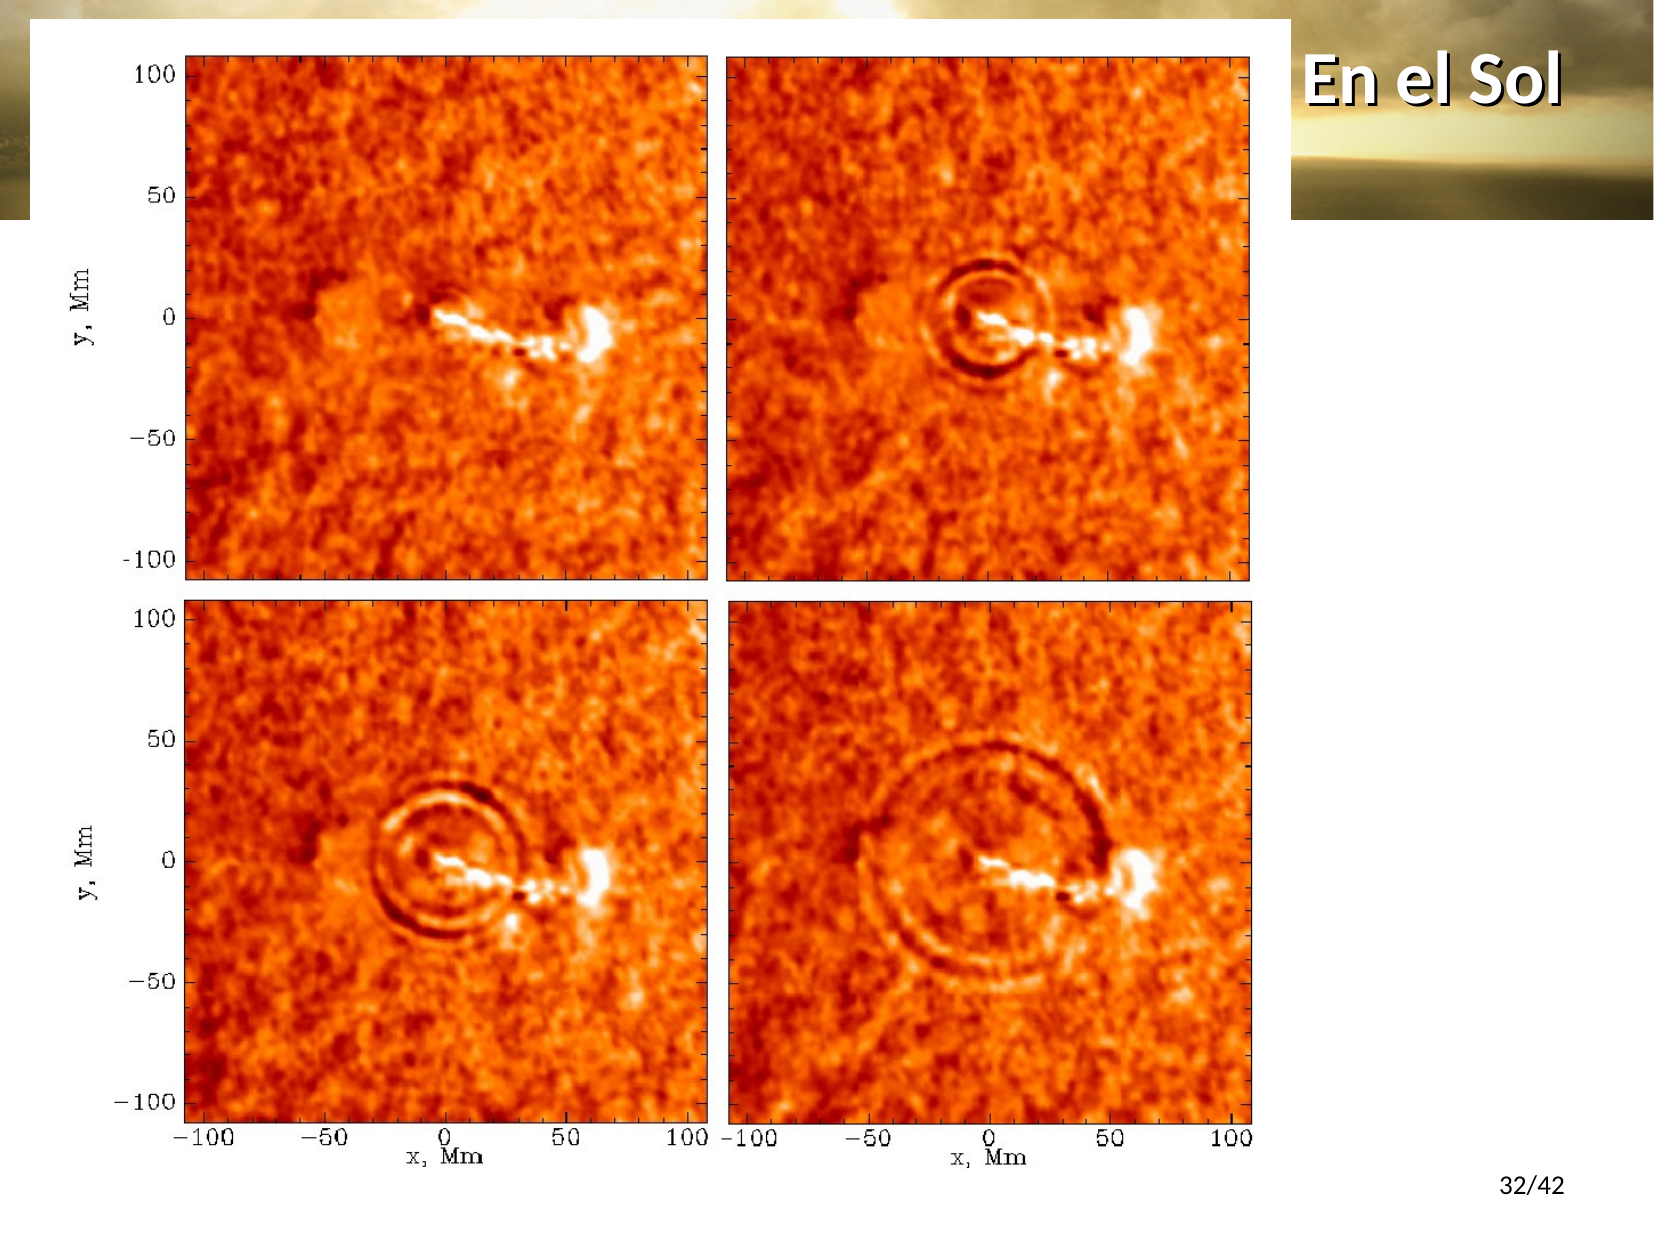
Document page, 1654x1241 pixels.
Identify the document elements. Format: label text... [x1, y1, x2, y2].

picture [0, 0, 1654, 1208]
title En el Sol [1291, 19, 1564, 151]
